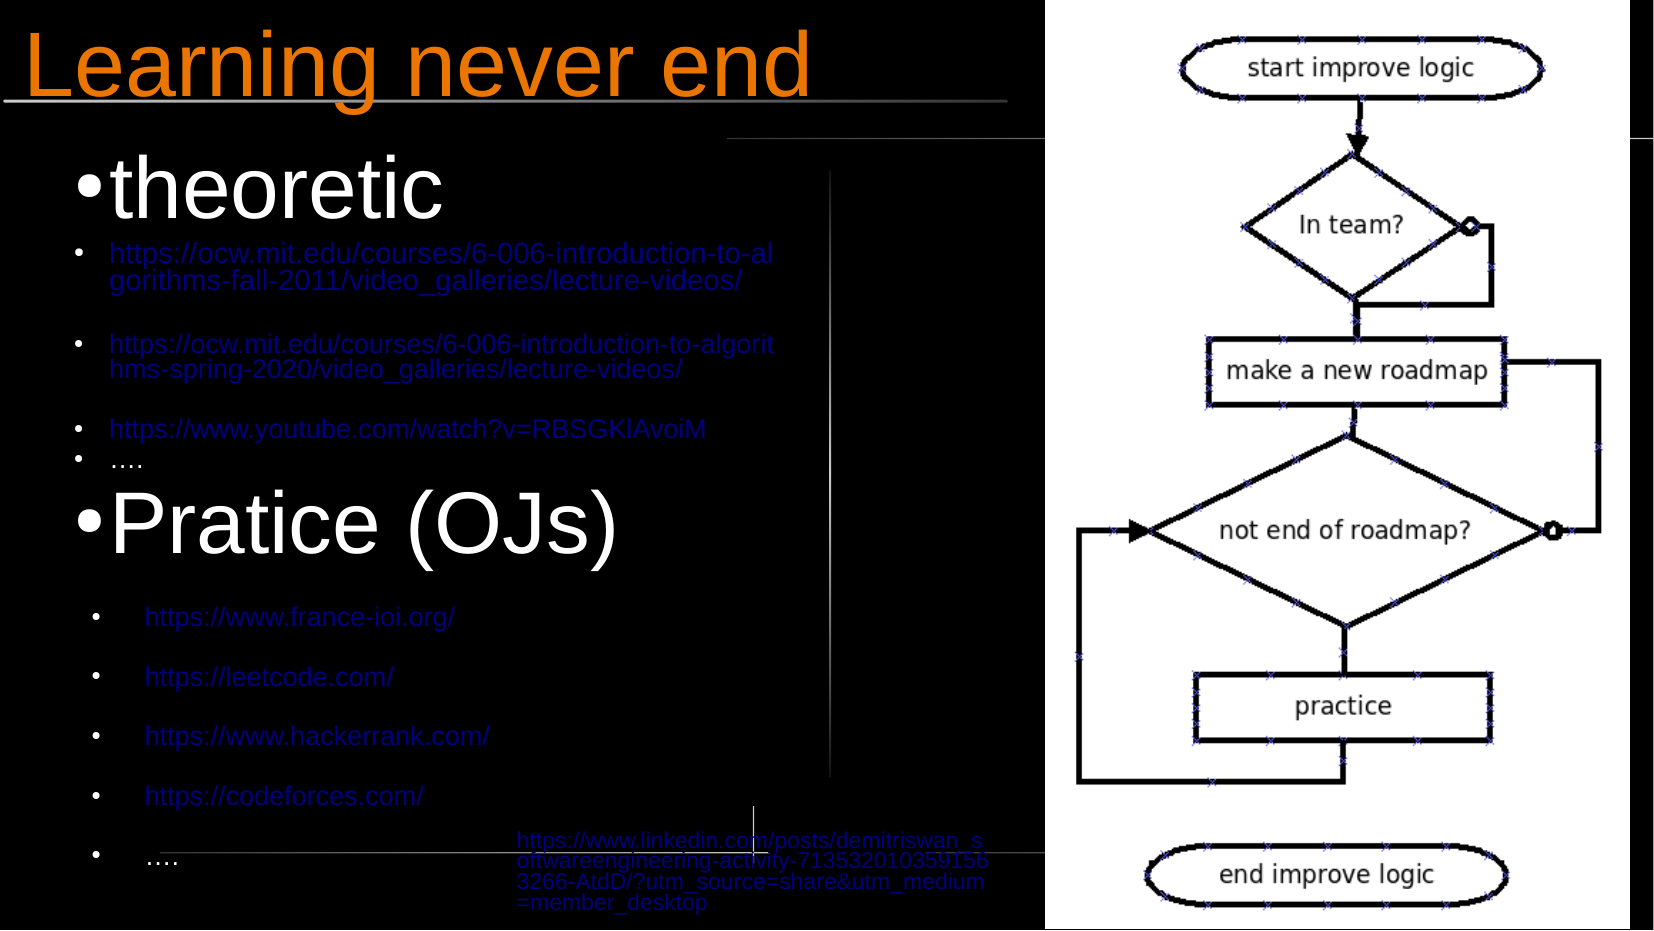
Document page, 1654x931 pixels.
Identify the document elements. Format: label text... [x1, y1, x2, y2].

text_box theoretic https://ocw.mit.edu/courses/6-006-introduction-to-algorithms-fall-2011/video_galleries/lecture-videos/ https://ocw.mit.edu/courses/6-006-introduction-to-algorithms-spring-2020/video_galleries/lecture-videos/ https://www.youtube.com/watch?v=RBSGKlAvoiM …. Pratice (OJs) https://www.france-ioi.org/ https://leetcode.com/ https://www.hackerrank.com/ https://codeforces.com/ …. [59, 131, 798, 857]
text_box https://www.linkedin.com/posts/demitriswan_softwareengineering-activity-7135320103591563266-AtdD/?utm_source=share&utm_medium=member_desktop [501, 819, 1004, 886]
picture [1045, 0, 1630, 929]
title Learning never end [23, 11, 1045, 119]
